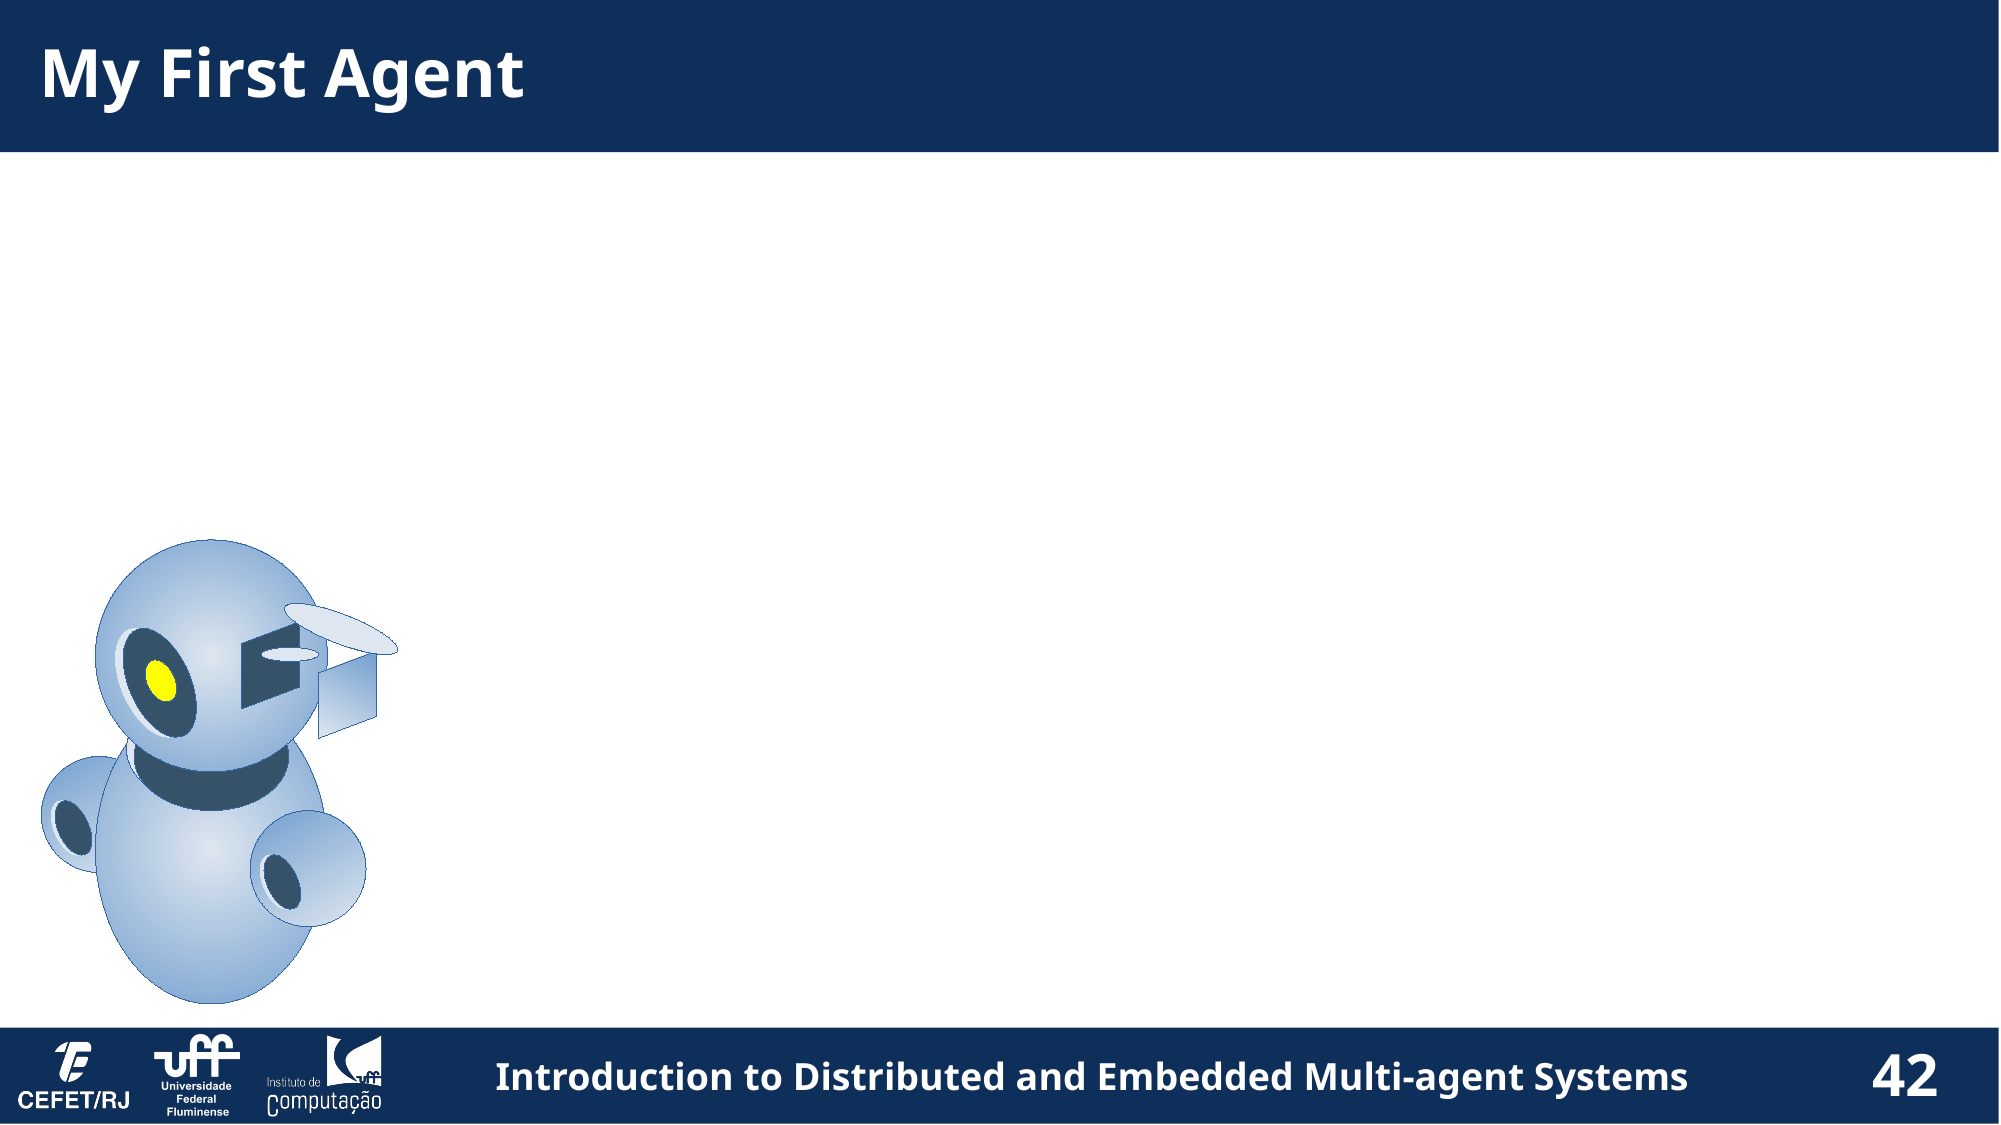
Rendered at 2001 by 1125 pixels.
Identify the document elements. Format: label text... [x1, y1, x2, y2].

picture [265, 1033, 383, 1117]
text_box [41, 539, 398, 1004]
picture [18, 1021, 129, 1125]
picture [153, 1033, 241, 1121]
text_box My First Agent [25, 23, 1999, 119]
